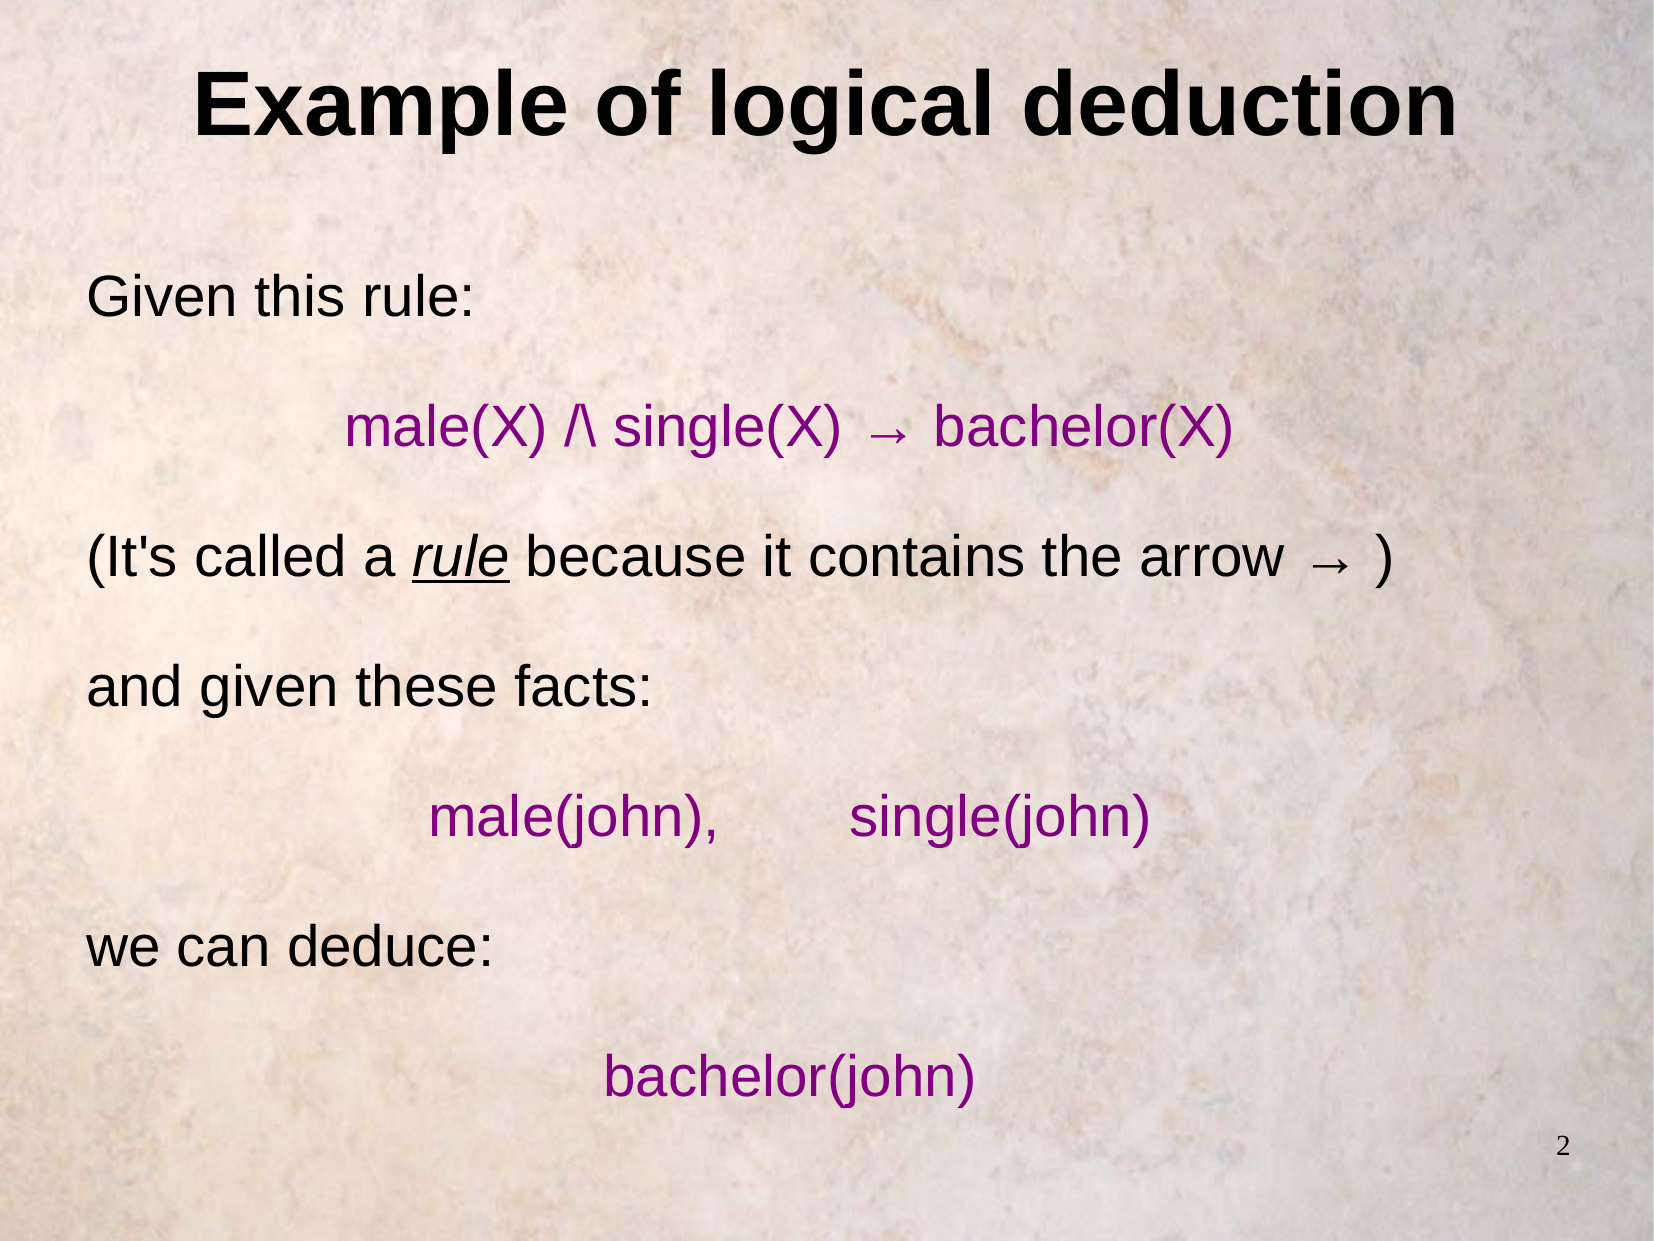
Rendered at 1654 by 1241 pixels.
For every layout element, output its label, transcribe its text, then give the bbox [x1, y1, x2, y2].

text_box Given this rule: male(X) /\ single(X) → bachelor(X) (It's called a rule because it contains the arrow → ) and given these facts: male(john), single(john) we can deduce: bachelor(john) [85, 265, 1495, 1108]
text_box Example of logical deduction [82, 51, 1571, 155]
picture [0, 0, 1654, 1241]
